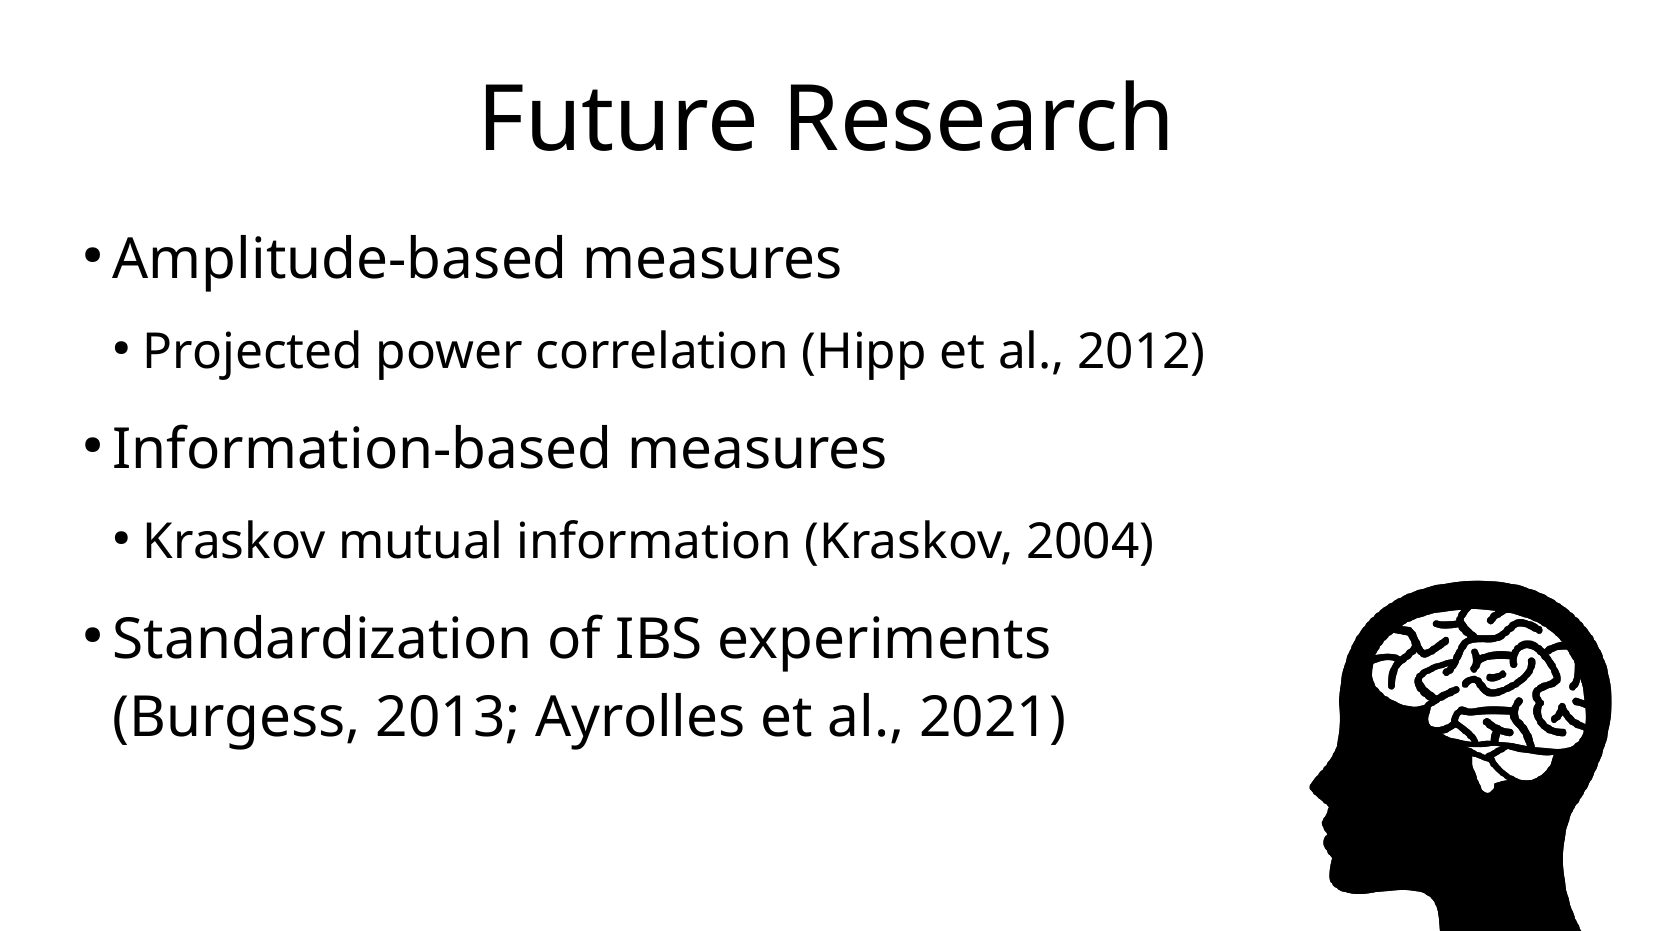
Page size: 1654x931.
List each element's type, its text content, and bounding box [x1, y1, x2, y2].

picture [1151, 445, 1654, 931]
list Amplitude-based measures Projected power correlation (Hipp et al., 2012) Information-based measures Kraskov mutual information (Kraskov, 2004) Standardization of IBS experiments (Burgess, 2013; Ayrolles et al., 2021) [82, 217, 1571, 758]
title Future Research [82, 37, 1571, 193]
